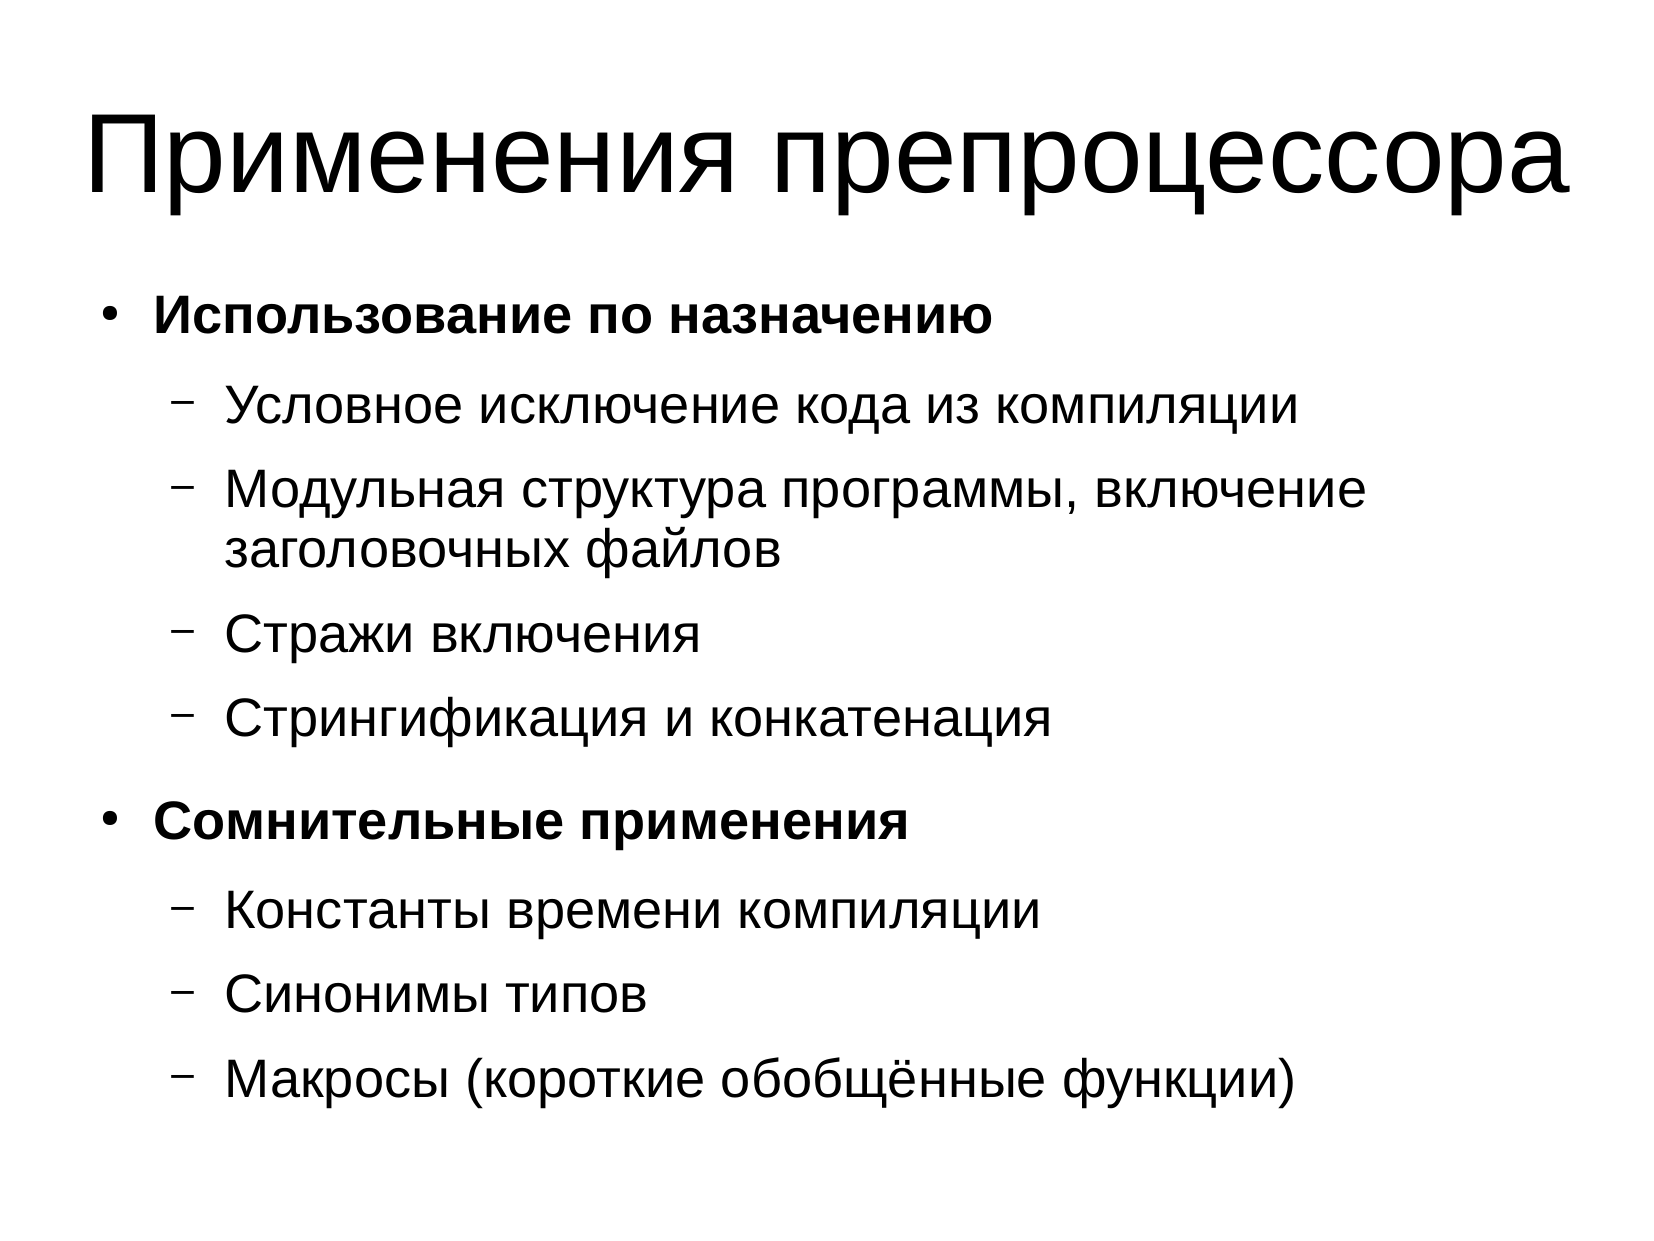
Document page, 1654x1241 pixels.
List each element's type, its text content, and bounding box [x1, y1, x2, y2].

title Применения препроцессора [82, 49, 1571, 257]
list Использование по назначению Условное исключение кода из компиляции Модульная структура программы, включение заголовочных файлов Стражи включения Стрингификация и конкатенация Сомнительные применения Константы времени компиляции Синонимы типов Макросы (короткие обобщённые функции) [82, 290, 1571, 1201]
